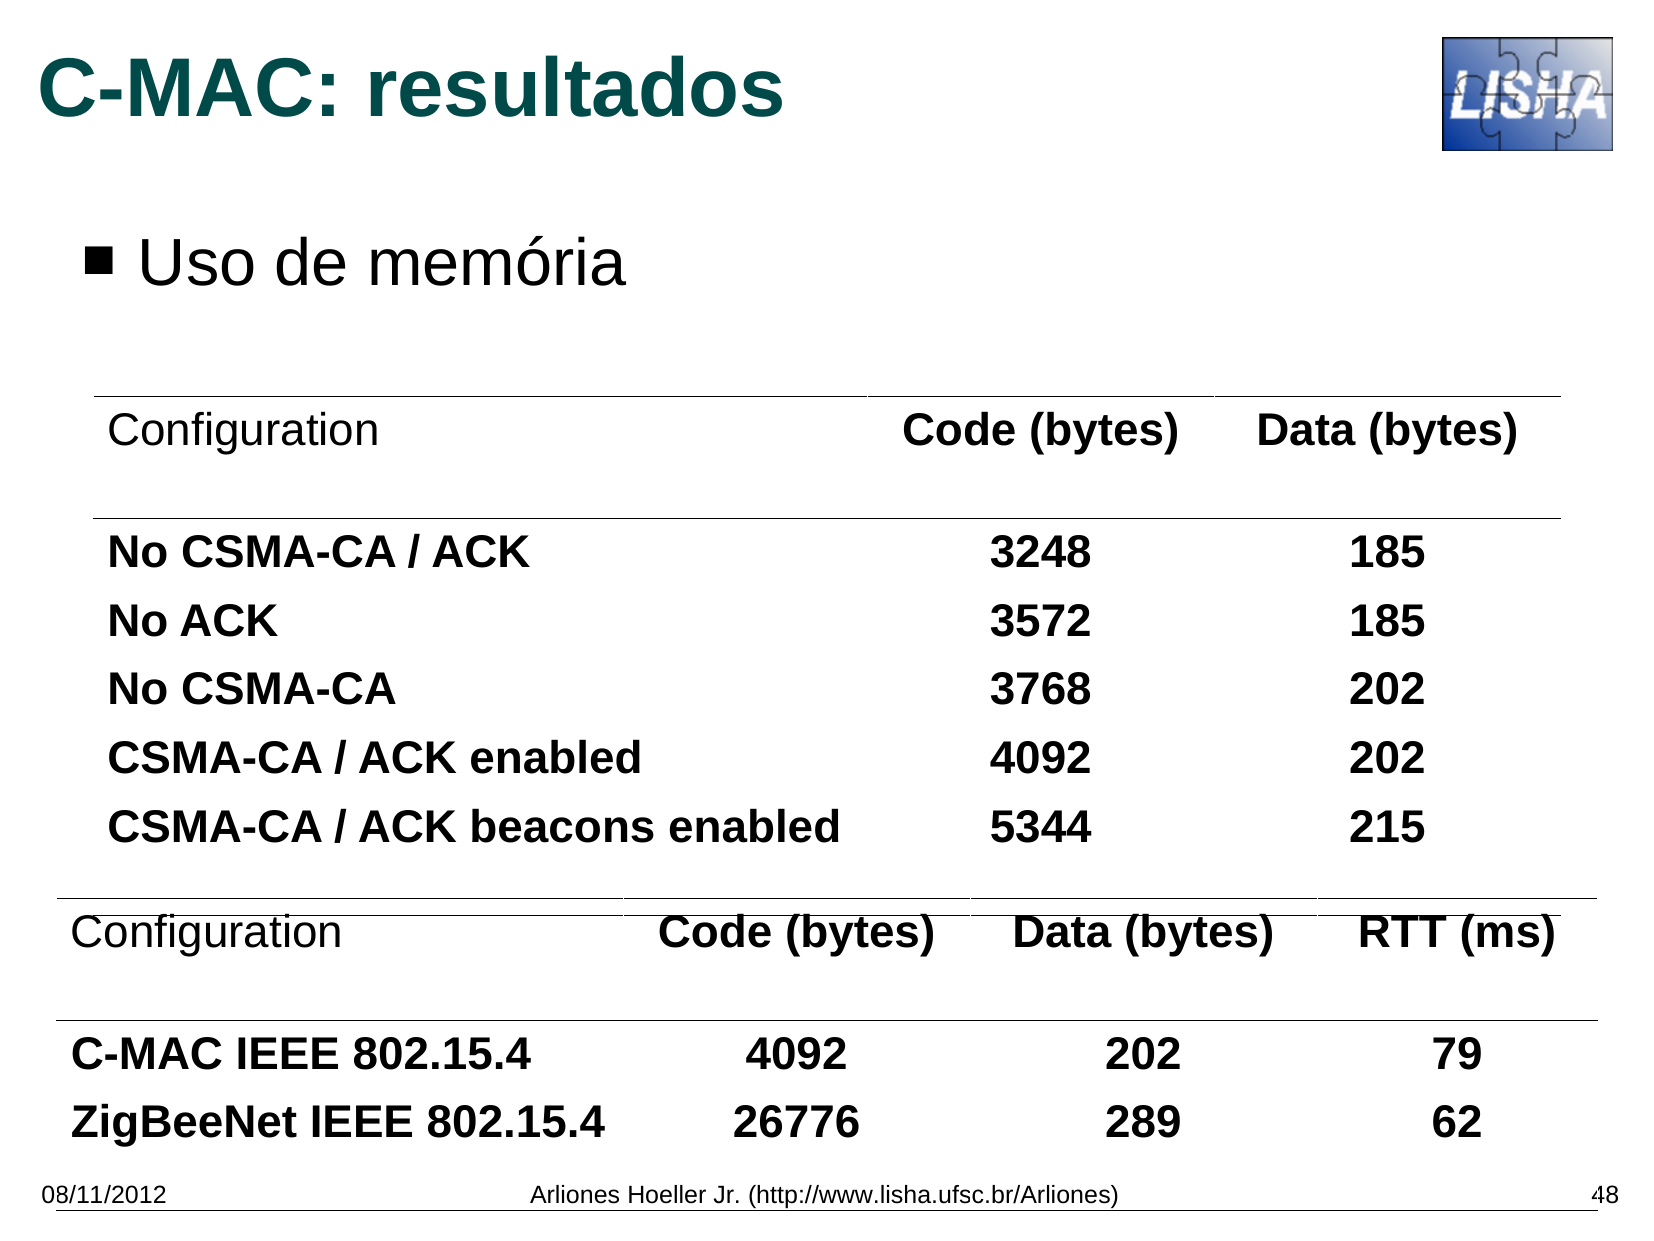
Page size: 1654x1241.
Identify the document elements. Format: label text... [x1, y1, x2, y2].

table_cell No CSMA-CA / ACK [94, 519, 867, 587]
table_cell ZigBeeNet IEEE 802.15.4 [57, 1090, 623, 1210]
table_cell 79 [1318, 1021, 1597, 1089]
table_cell 5344 [868, 794, 1214, 898]
table_cell C-MAC IEEE 802.15.4 [57, 1021, 623, 1089]
table_cell 26776 [624, 1090, 970, 1210]
table_cell 202 [1215, 656, 1561, 724]
table_cell 3572 [868, 588, 1214, 655]
table_header Code (bytes) [624, 899, 970, 1020]
title C-MAC: resultados [37, 37, 1426, 151]
table_header Data (bytes) [1215, 397, 1561, 518]
table_header Configuration [57, 899, 623, 1020]
picture [1442, 37, 1613, 151]
table_cell 202 [971, 1021, 1317, 1089]
table_cell No ACK [94, 588, 867, 655]
table_header Code (bytes) [868, 397, 1214, 518]
table_cell 4092 [868, 725, 1214, 793]
table_cell 289 [971, 1090, 1317, 1210]
table_cell CSMA-CA / ACK enabled [94, 725, 867, 793]
table_header Data (bytes) [971, 899, 1317, 1020]
table_cell 185 [1215, 588, 1561, 655]
table_header RTT (ms) [1318, 899, 1597, 1020]
table_cell 202 [1215, 725, 1561, 793]
table_header Configuration [94, 397, 867, 518]
table_cell 185 [1215, 519, 1561, 587]
table_cell 4092 [624, 1021, 970, 1089]
list Uso de memória [37, 225, 1613, 1163]
table_cell 62 [1318, 1090, 1597, 1210]
table_cell 3248 [868, 519, 1214, 587]
table_cell CSMA-CA / ACK beacons enabled [94, 794, 867, 898]
table_cell No CSMA-CA [94, 656, 867, 724]
table_cell 215 [1215, 794, 1561, 898]
table_cell 3768 [868, 656, 1214, 724]
